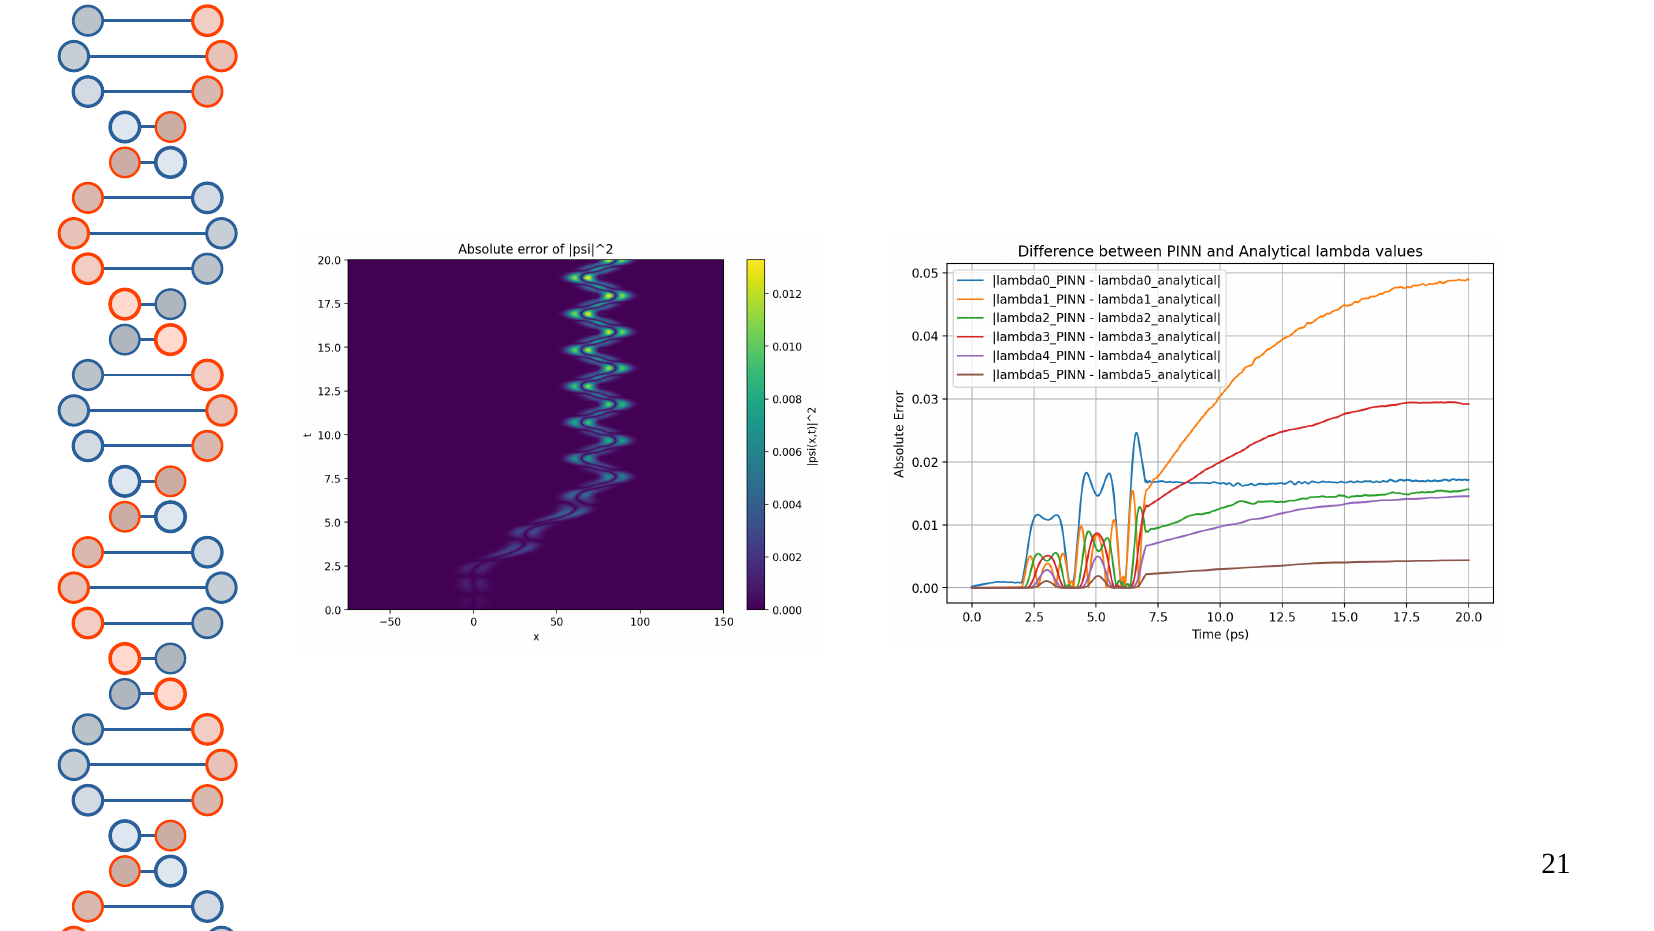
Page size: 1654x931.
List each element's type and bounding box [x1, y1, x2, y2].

picture [885, 236, 1502, 650]
picture [295, 236, 824, 650]
